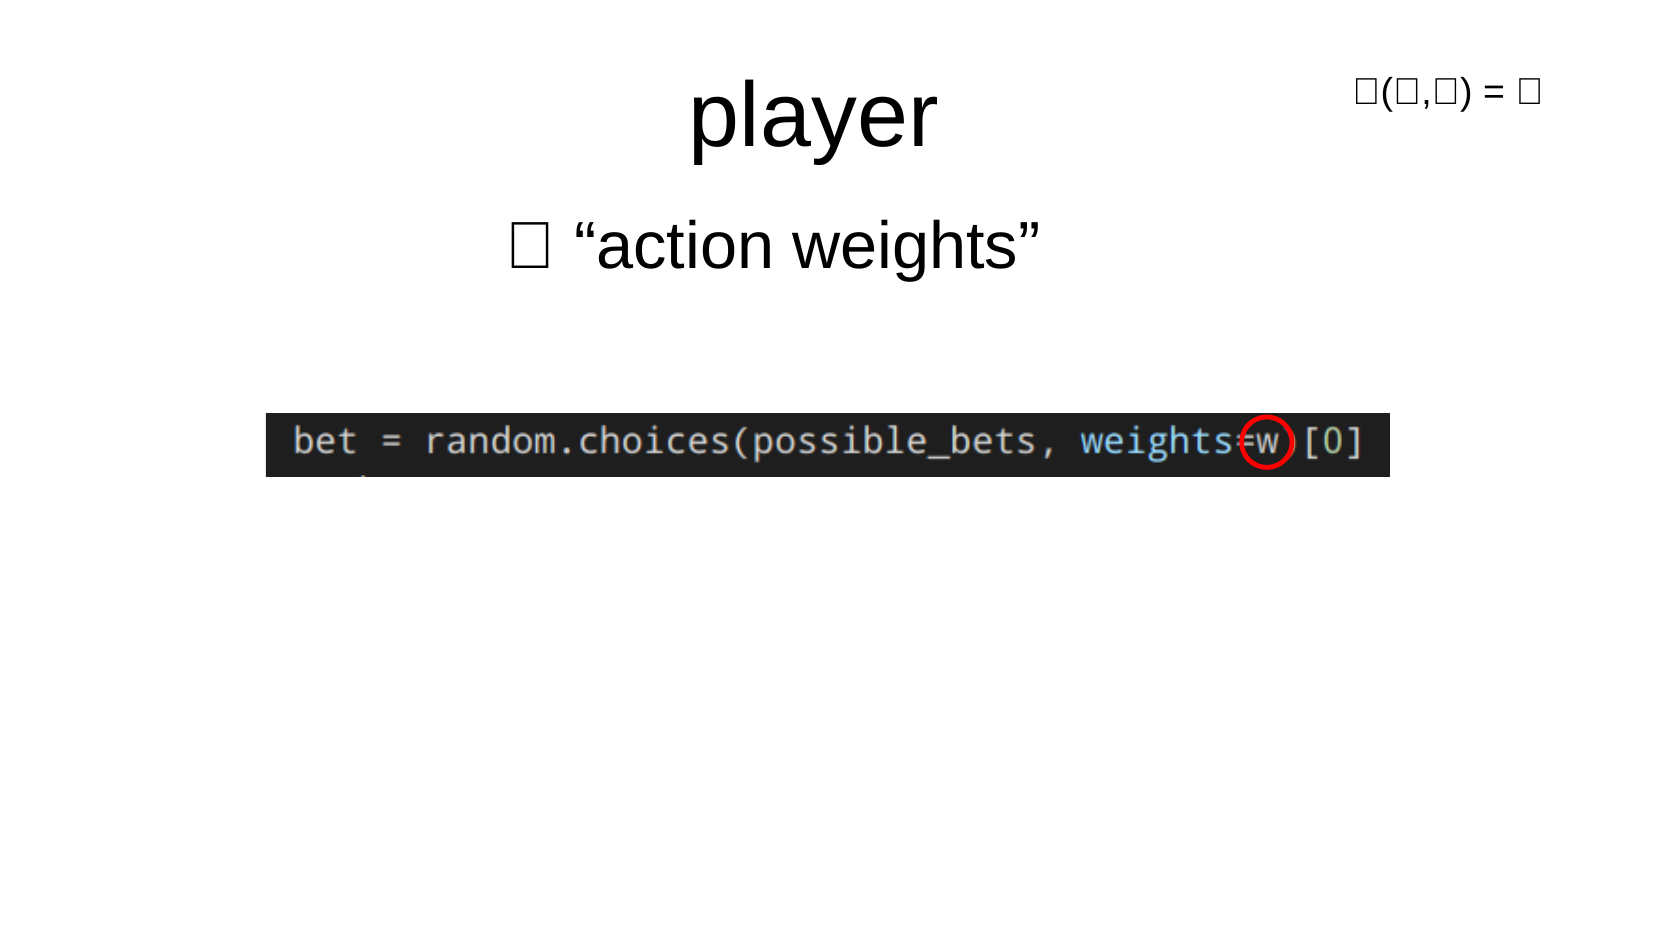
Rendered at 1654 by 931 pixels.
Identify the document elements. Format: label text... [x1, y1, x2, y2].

text_box [1241, 416, 1293, 468]
text_box 👀(🧠,🌳) = 💪 [1266, 63, 1633, 121]
picture [265, 413, 1390, 477]
title player [82, 37, 1571, 193]
list 💪 “action weights” [434, 208, 1167, 324]
